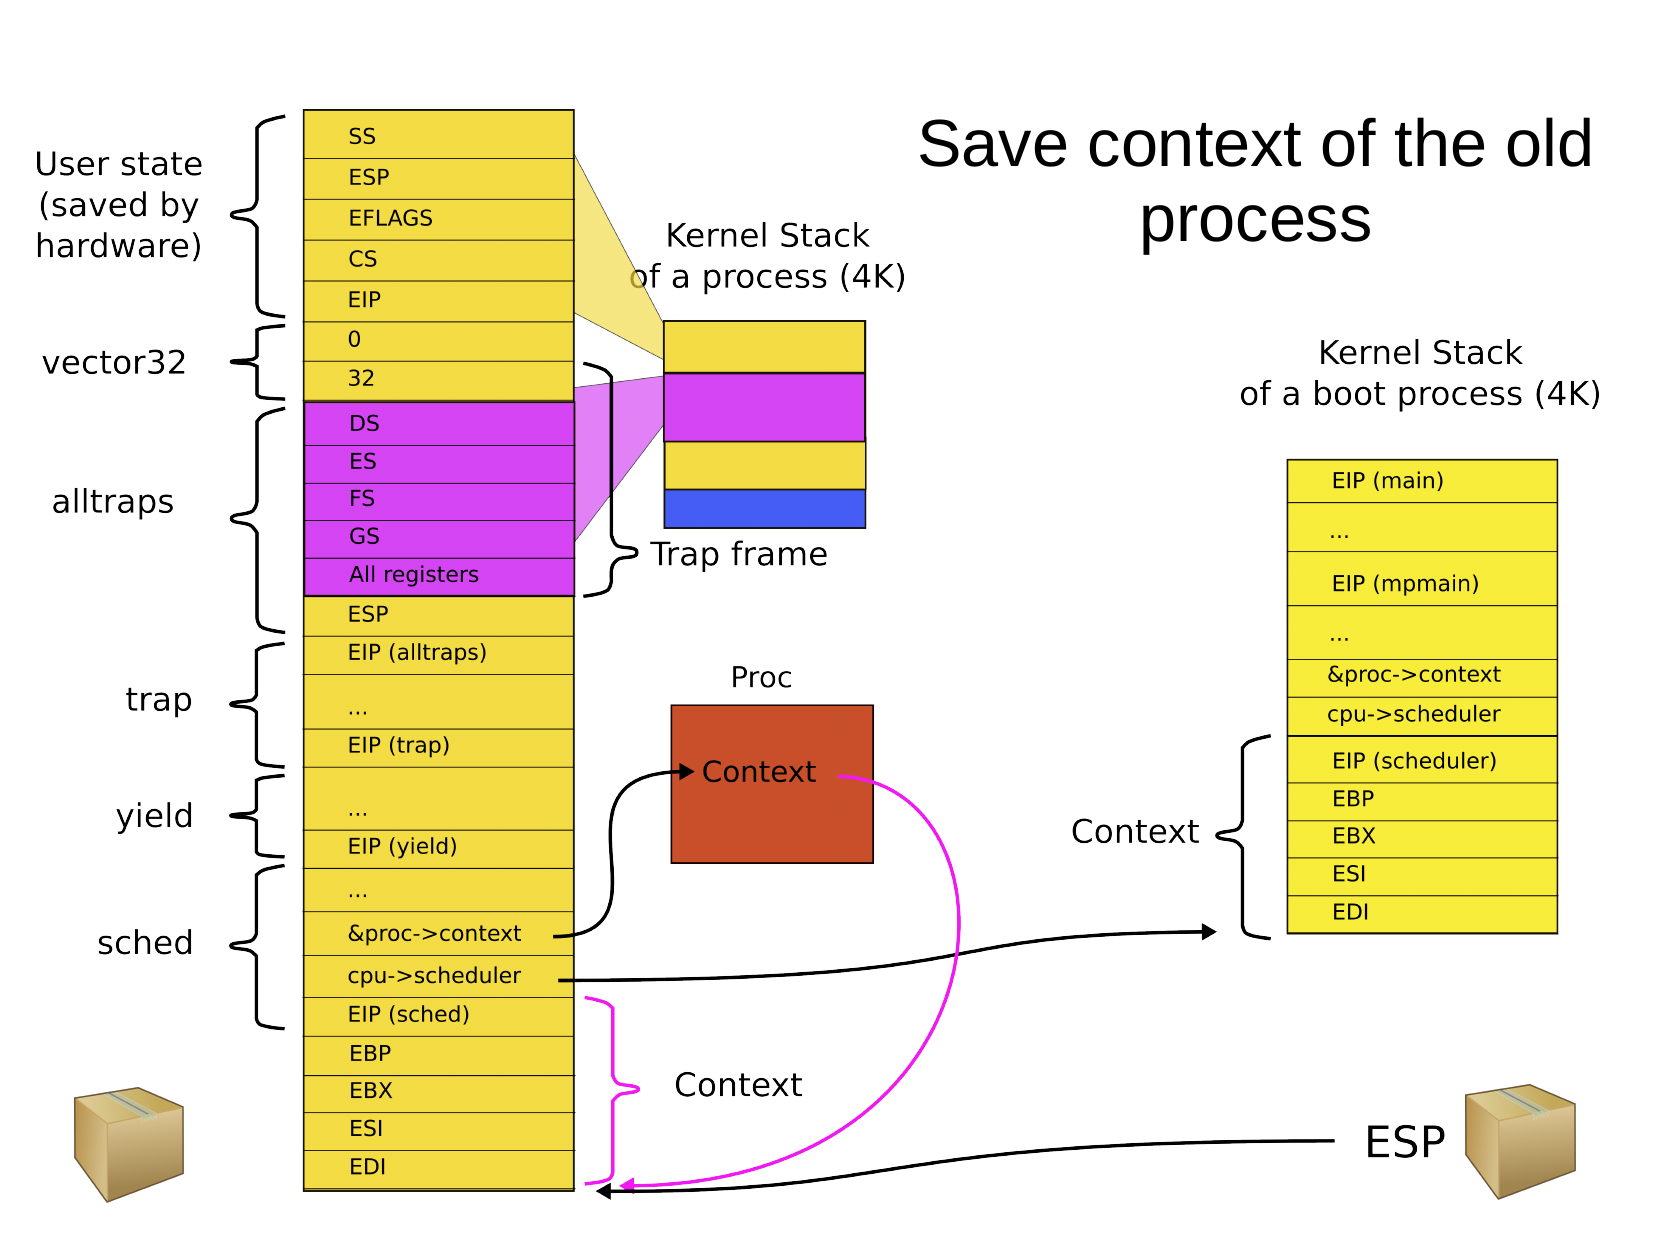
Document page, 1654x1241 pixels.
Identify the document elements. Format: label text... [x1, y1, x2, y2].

list Save context of the old process [900, 105, 1613, 301]
picture [37, 109, 1599, 1203]
